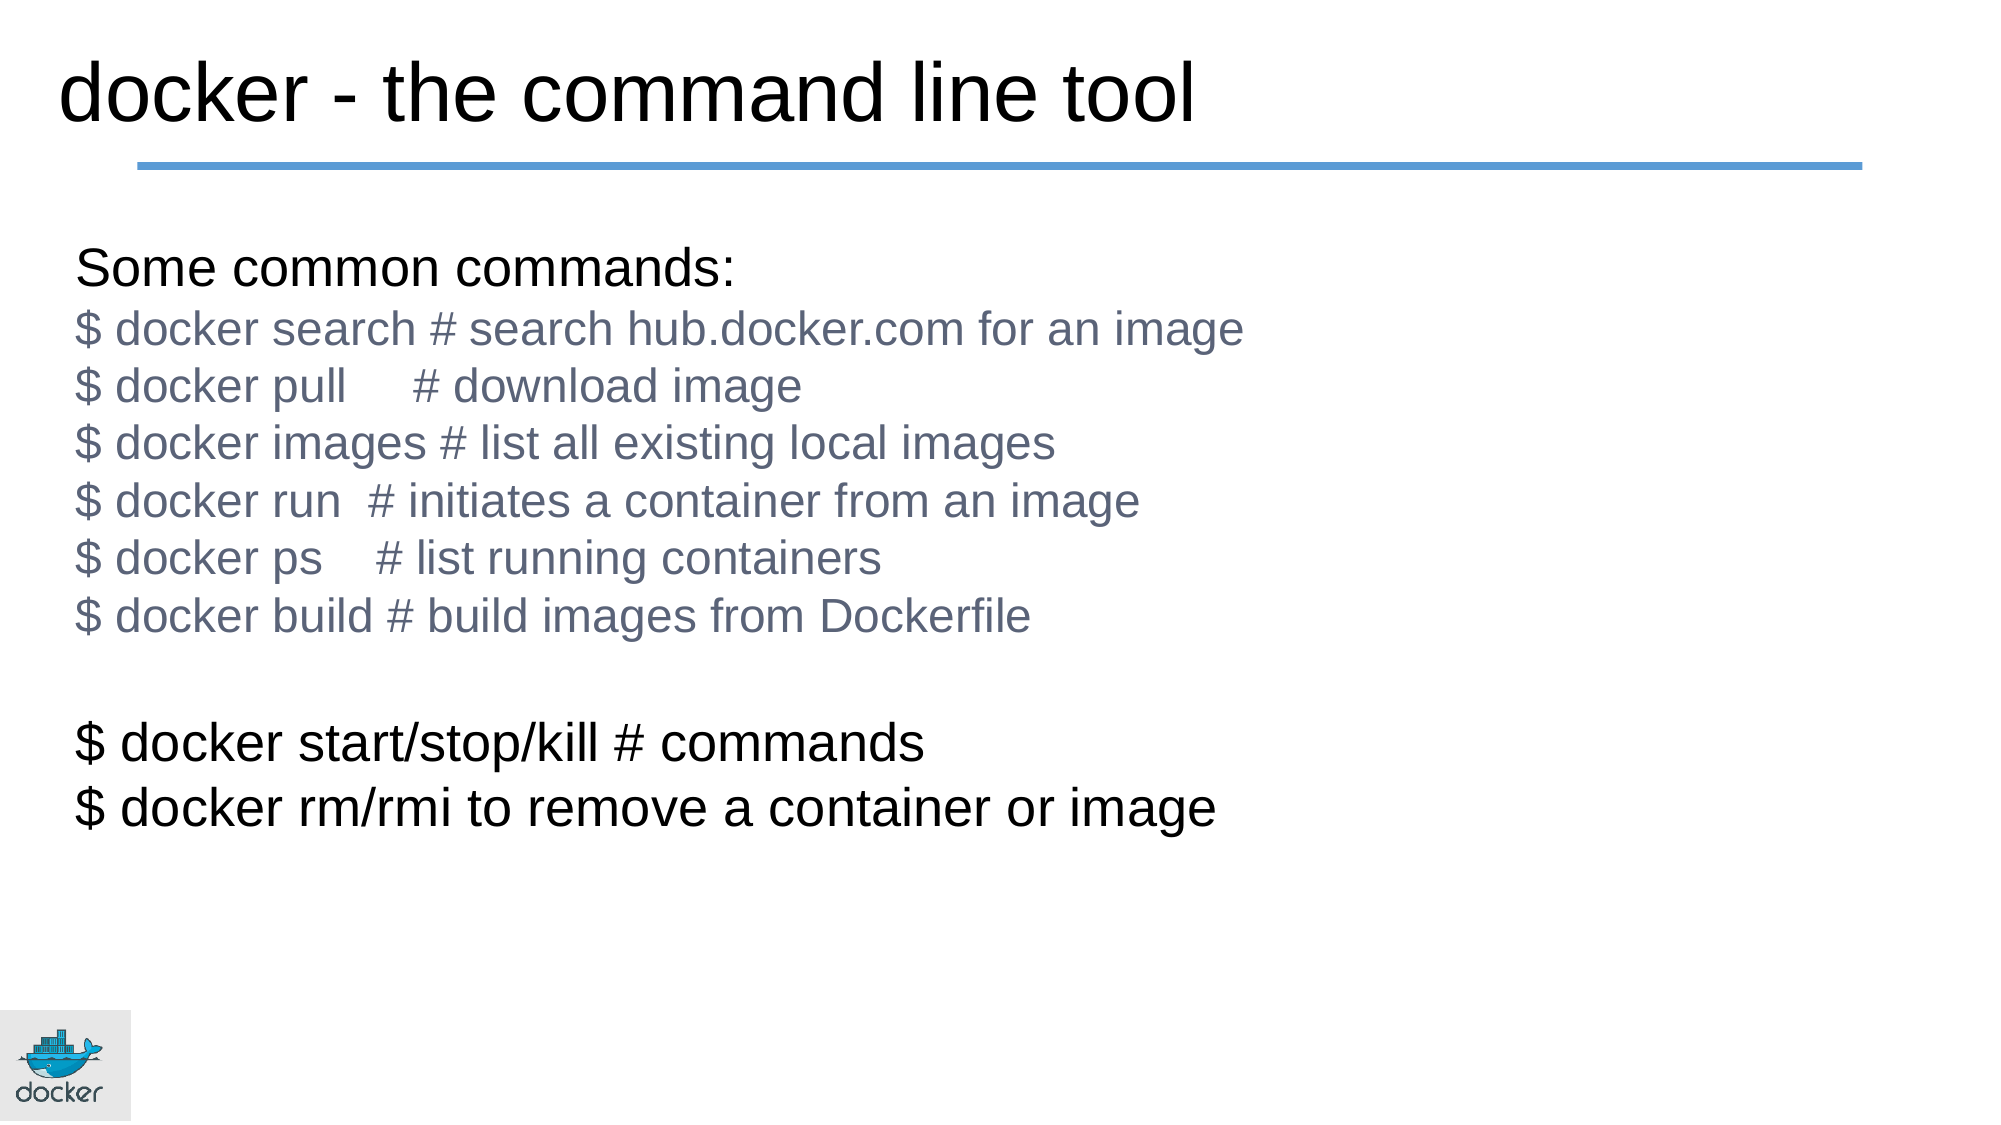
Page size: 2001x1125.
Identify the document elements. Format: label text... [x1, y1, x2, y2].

picture [0, 1010, 131, 1121]
text_box Some common commands: $ docker search # search hub.docker.com for an image $ docker pull # download image $ docker images # list all existing local images $ docker run # initiates a container from an image $ docker ps # list running containers $ docker build # build images from Dockerfile $ docker start/stop/kill # commands $ docker rm/rmi to remove a container or image [60, 224, 1663, 845]
text_box docker - the command line tool [44, 30, 1905, 146]
